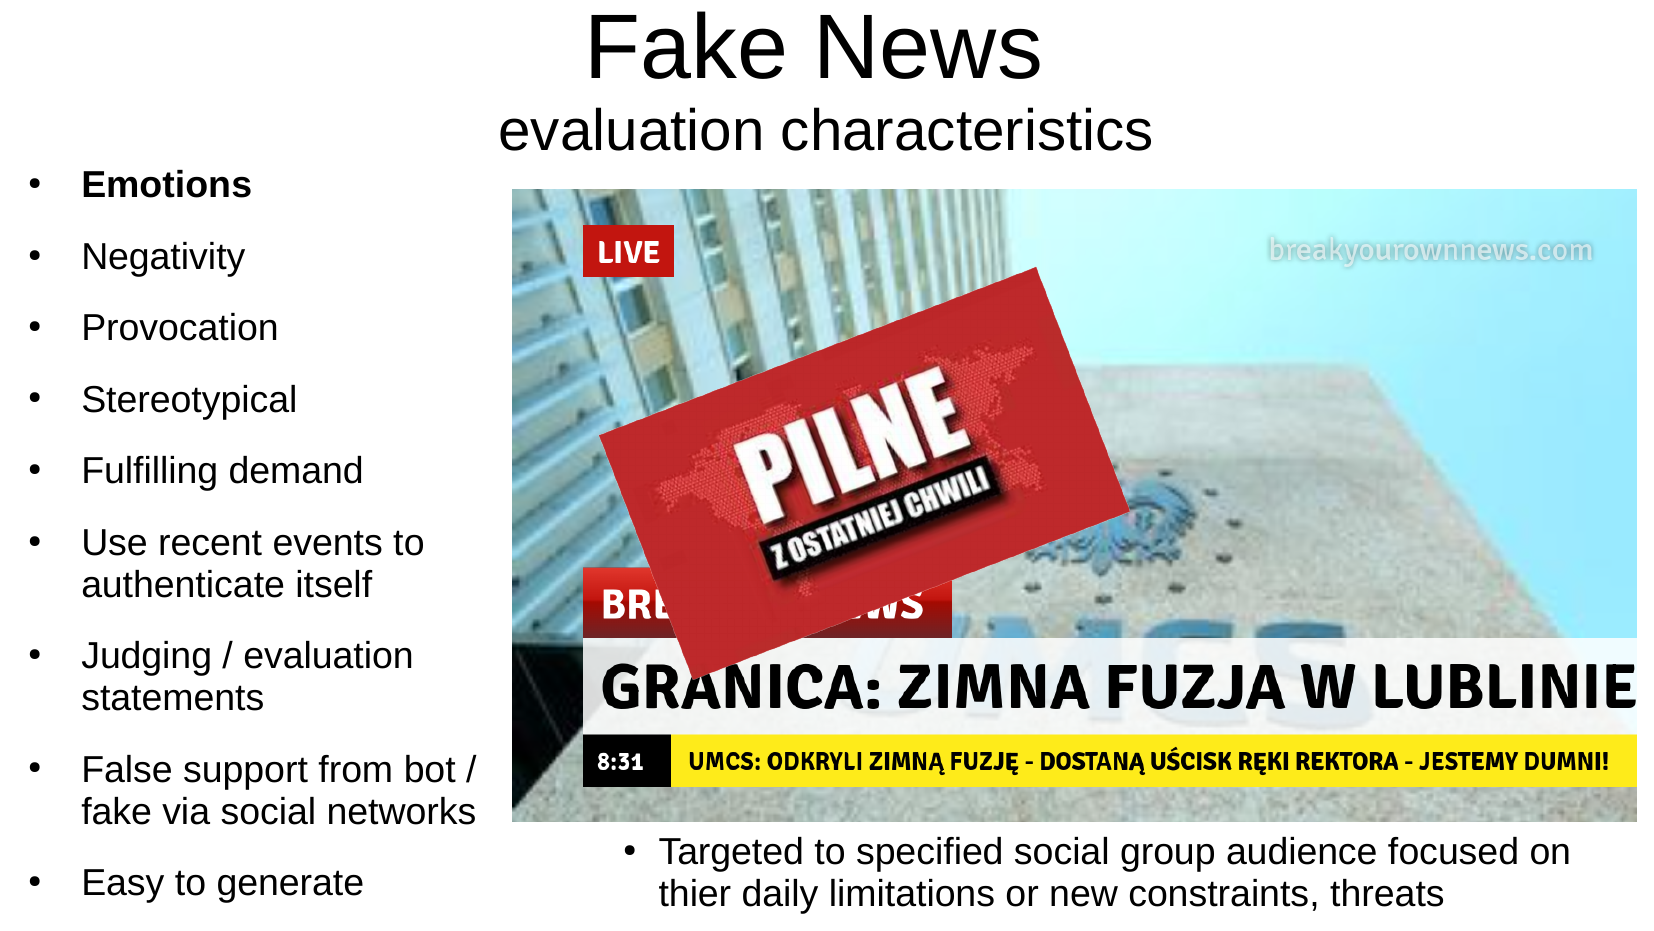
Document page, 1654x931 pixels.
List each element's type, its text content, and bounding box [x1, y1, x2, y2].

text_box Emotions Negativity Provocation Stereotypical Fulfilling demand Use recent events to authenticate itself Judging / evaluation statements False support from bot / fake via social networks Easy to generate [0, 156, 550, 912]
text_box Targeted to specified social group audience focused on thier daily limitations or new constraints, threats [608, 823, 1629, 931]
picture [550, 189, 1637, 822]
title Fake News evaluation characteristics [82, 0, 1571, 164]
